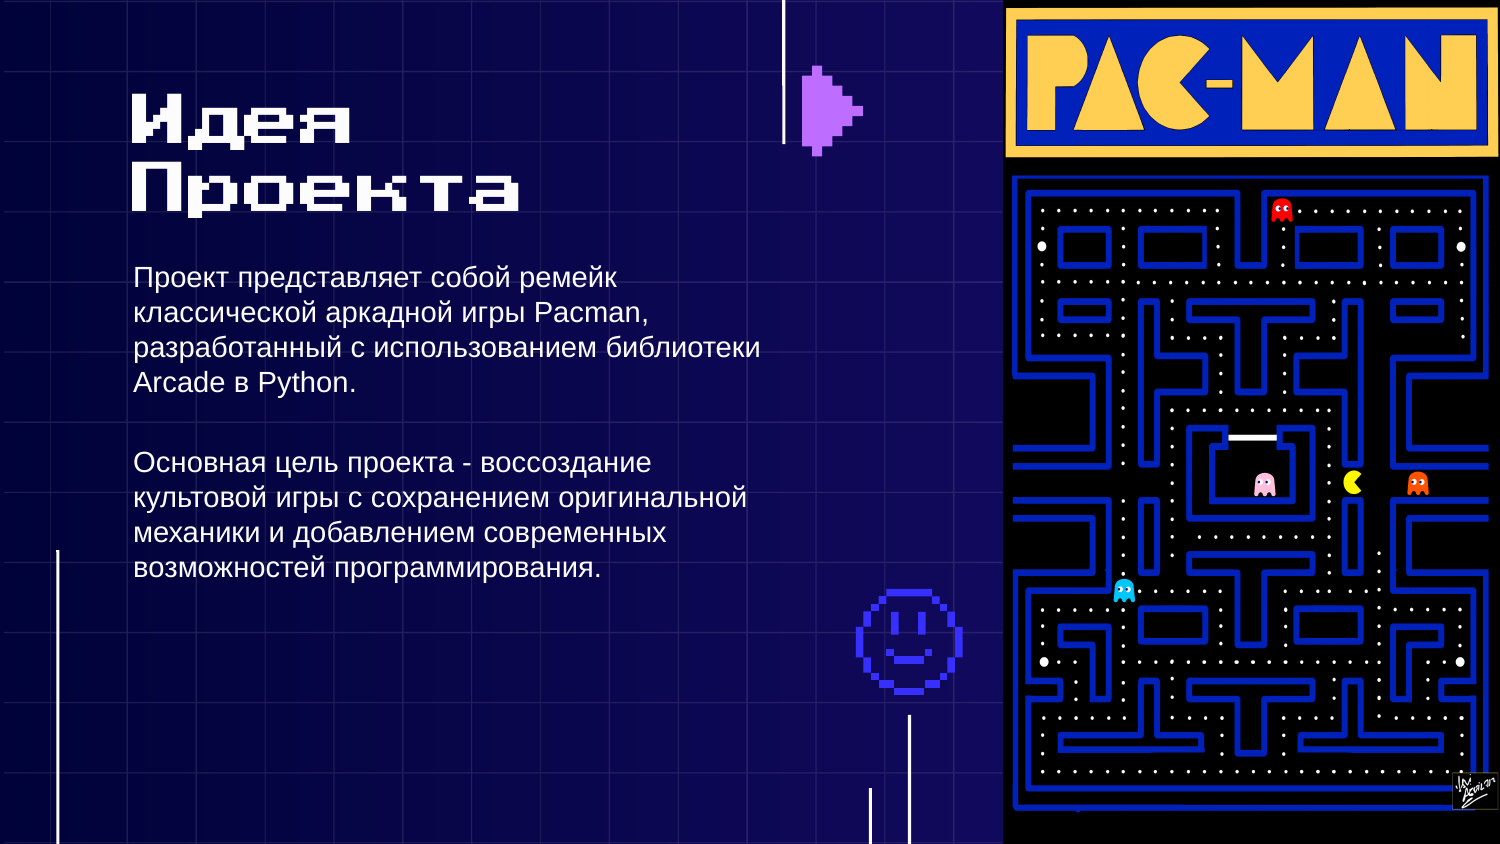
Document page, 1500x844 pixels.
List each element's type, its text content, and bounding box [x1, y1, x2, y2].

text_box [886, 649, 924, 664]
text_box [925, 649, 932, 656]
text_box [891, 611, 899, 635]
title Идея Проекта [116, 79, 701, 244]
text_box [802, 65, 863, 157]
list Проект представляет собой ремейк классической аркадной игры Pacman, разработанный с использованием библиотеки Arcade в Python. Основная цель проекта - воссоздание культовой игры с сохранением оригинальной механики и добавлением современных возможностей программирования. [118, 243, 811, 532]
text_box [918, 611, 926, 635]
text_box [855, 588, 963, 695]
picture [0, 0, 1500, 844]
